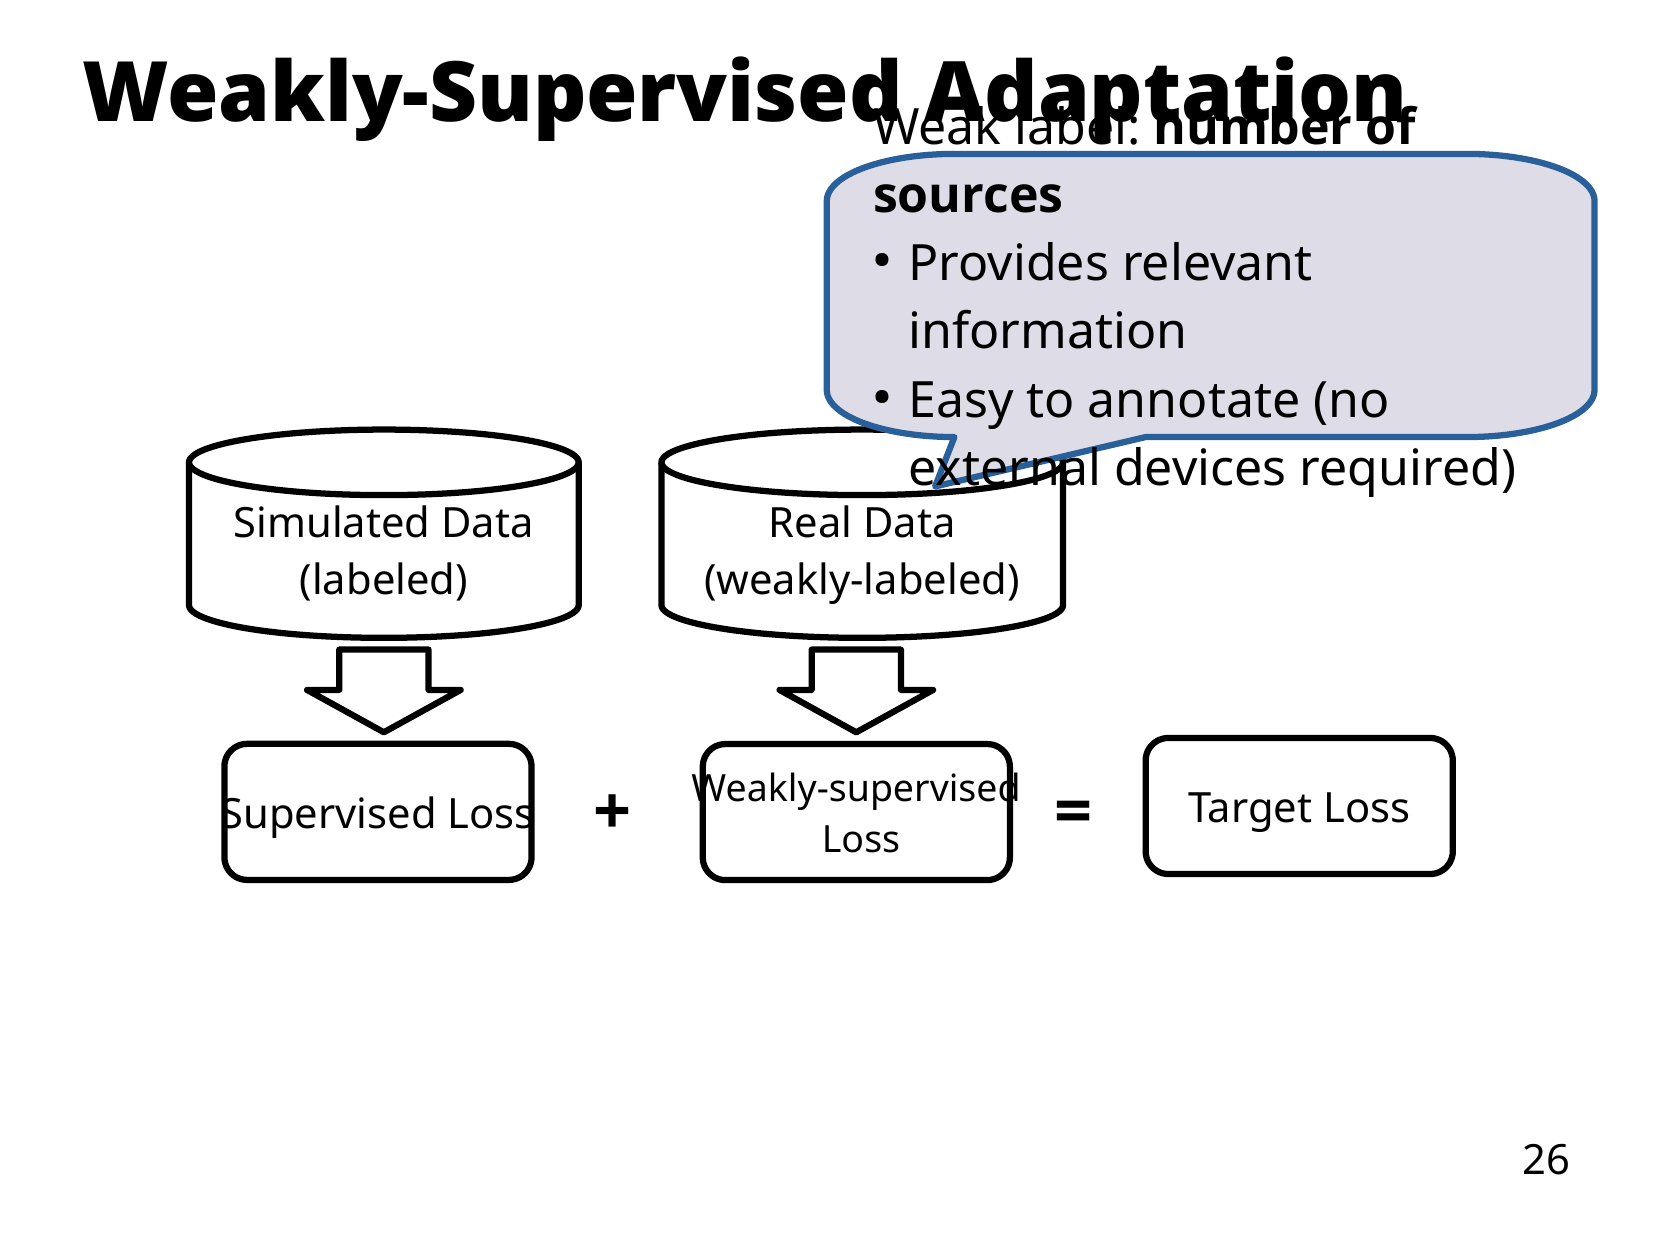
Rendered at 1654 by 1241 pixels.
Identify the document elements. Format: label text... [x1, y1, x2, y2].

title Weakly-Supervised Adaptation [82, 37, 1571, 143]
text_box = [1039, 755, 1099, 855]
text_box [779, 649, 934, 733]
text_box [307, 649, 461, 733]
text_box Simulated Data (labeled) [188, 429, 579, 638]
text_box Weak label: number of sources Provides relevant information Easy to annotate (no external devices required) [826, 153, 1595, 482]
text_box Supervised Loss [224, 743, 532, 880]
text_box Target Loss [1145, 737, 1453, 875]
text_box Real Data (weakly-labeled) [661, 429, 1064, 638]
text_box Weakly-supervised Loss [702, 744, 1010, 881]
text_box + [578, 755, 638, 855]
